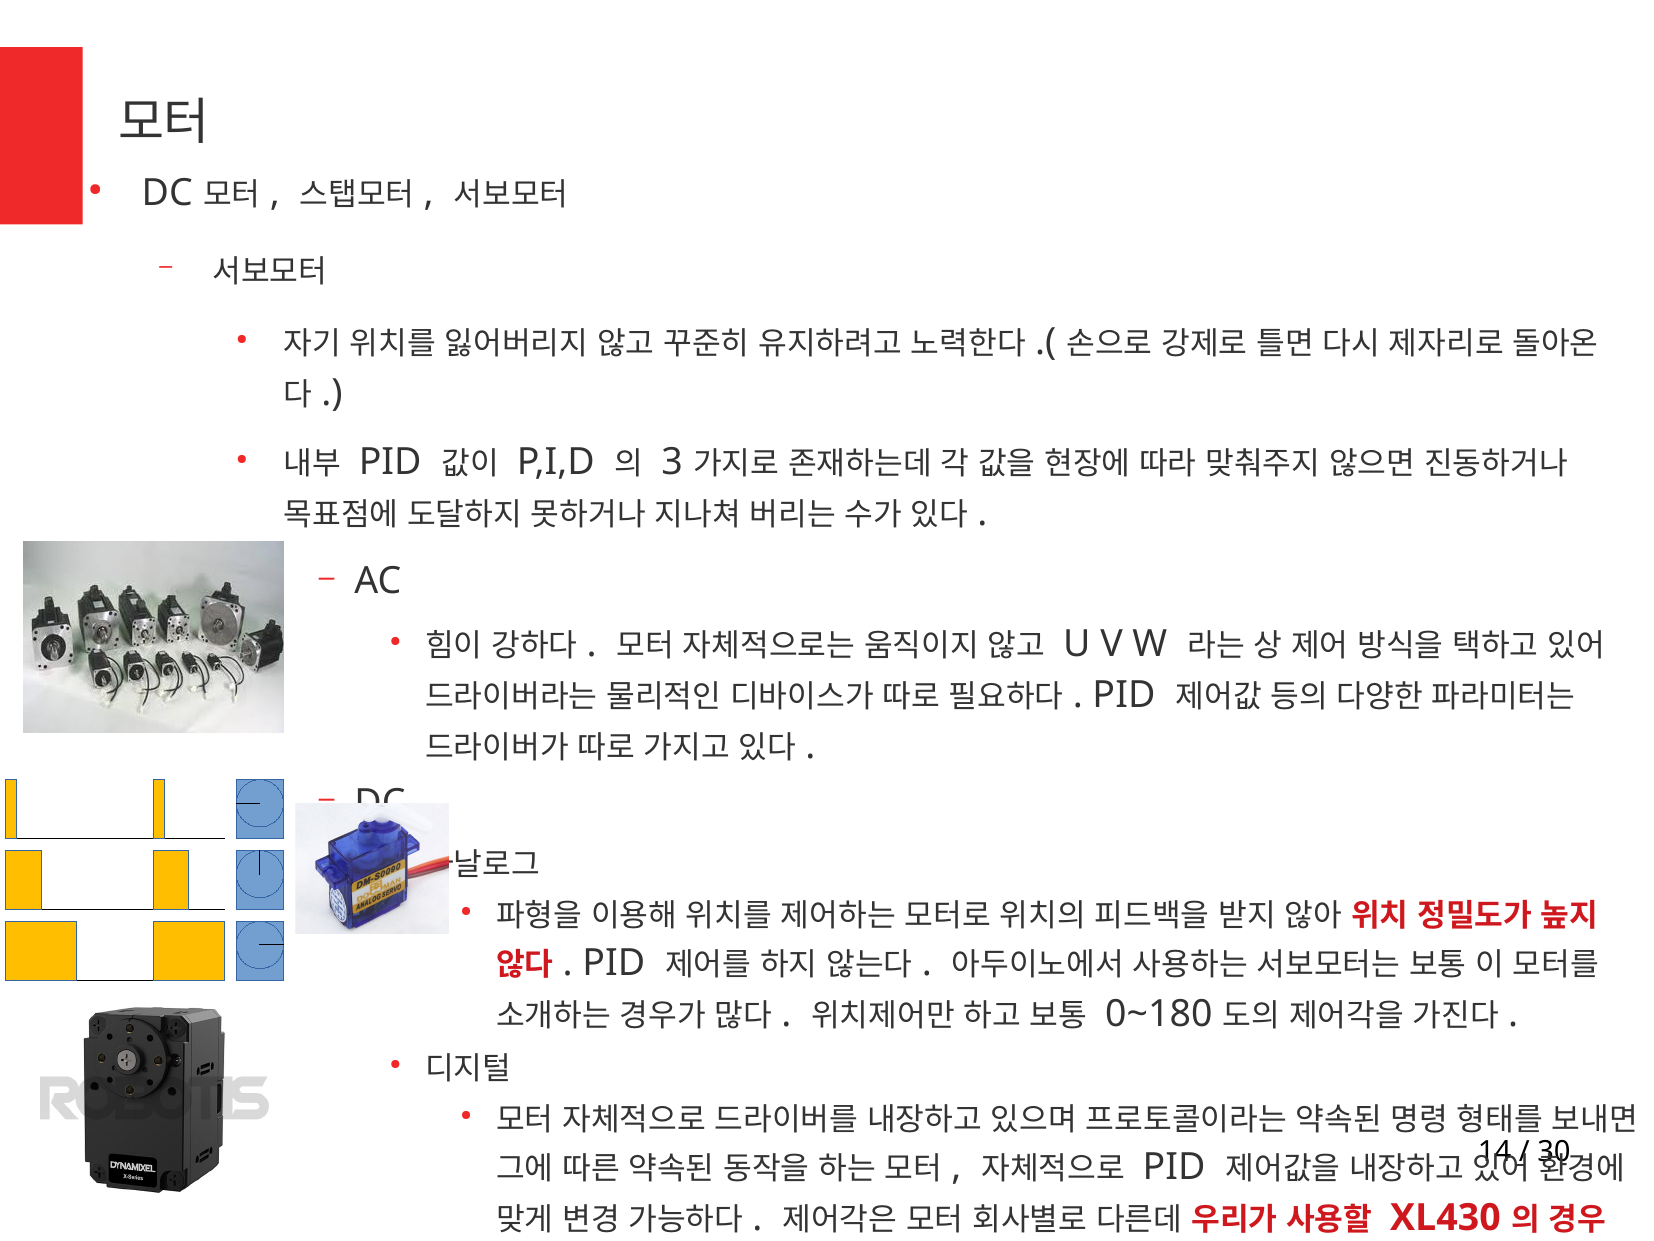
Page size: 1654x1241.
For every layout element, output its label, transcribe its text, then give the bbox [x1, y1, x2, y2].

text_box [153, 921, 225, 981]
text_box [153, 850, 189, 910]
text_box [236, 850, 284, 910]
list DC모터, 스탭모터, 서보모터 서보모터 자기 위치를 잃어버리지 않고 꾸준히 유지하려고 노력한다.(손으로 강제로 틀면 다시 제자리로 돌아온다.) 내부 PID 값이 P,I,D 의 3가지로 존재하는데 각 값을 현장에 따라 맞춰주지 않으면 진동하거나 목표점에 도달하지 못하거나 지나쳐 버리는 수가 있다. AC 힘이 강하다. 모터 자체적으로는 움직이지 않고 U V W 라는 상 제어 방식을 택하고 있어 드라이버라는 물리적인 디바이스가 따로 필요하다. PID 제어값 등의 다양한 파라미터는 드라이버가 따로 가지고 있다. DC 아날로그 파형을 이용해 위치를 제어하는 모터로 위치의 피드백을 받지 않아 위치 정밀도가 높지 않다. PID 제어를 하지 않는다. 아두이노에서 사용하는 서보모터는 보통 이 모터를 소개하는 경우가 많다. 위치제어만 하고 보통 0~180도의 제어각을 가진다. 디지털 모터 자체적으로 드라이버를 내장하고 있으며 프로토콜이라는 약속된 명령 형태를 보내면 그에 따른 약속된 동작을 하는 모터, 자체적으로 PID 제어값을 내장하고 있어 환경에 맞게 변경 가능하다. 제어각은 모터 회사별로 다른데 우리가 사용할 XL430의 경우 0~360 도를 도는데 -256~+256 회전이 가능하므로 360 *512회전=> 0~184320 도 까지 회전 제어가 가능하다. [70, 165, 1654, 1099]
text_box [236, 921, 284, 981]
picture [35, 980, 272, 1217]
text_box [153, 779, 165, 839]
title 모터 [118, 13, 1571, 222]
picture [23, 541, 284, 733]
picture [295, 803, 449, 934]
text_box [5, 921, 77, 981]
text_box [5, 850, 42, 910]
text_box [5, 779, 17, 839]
text_box [236, 779, 284, 839]
